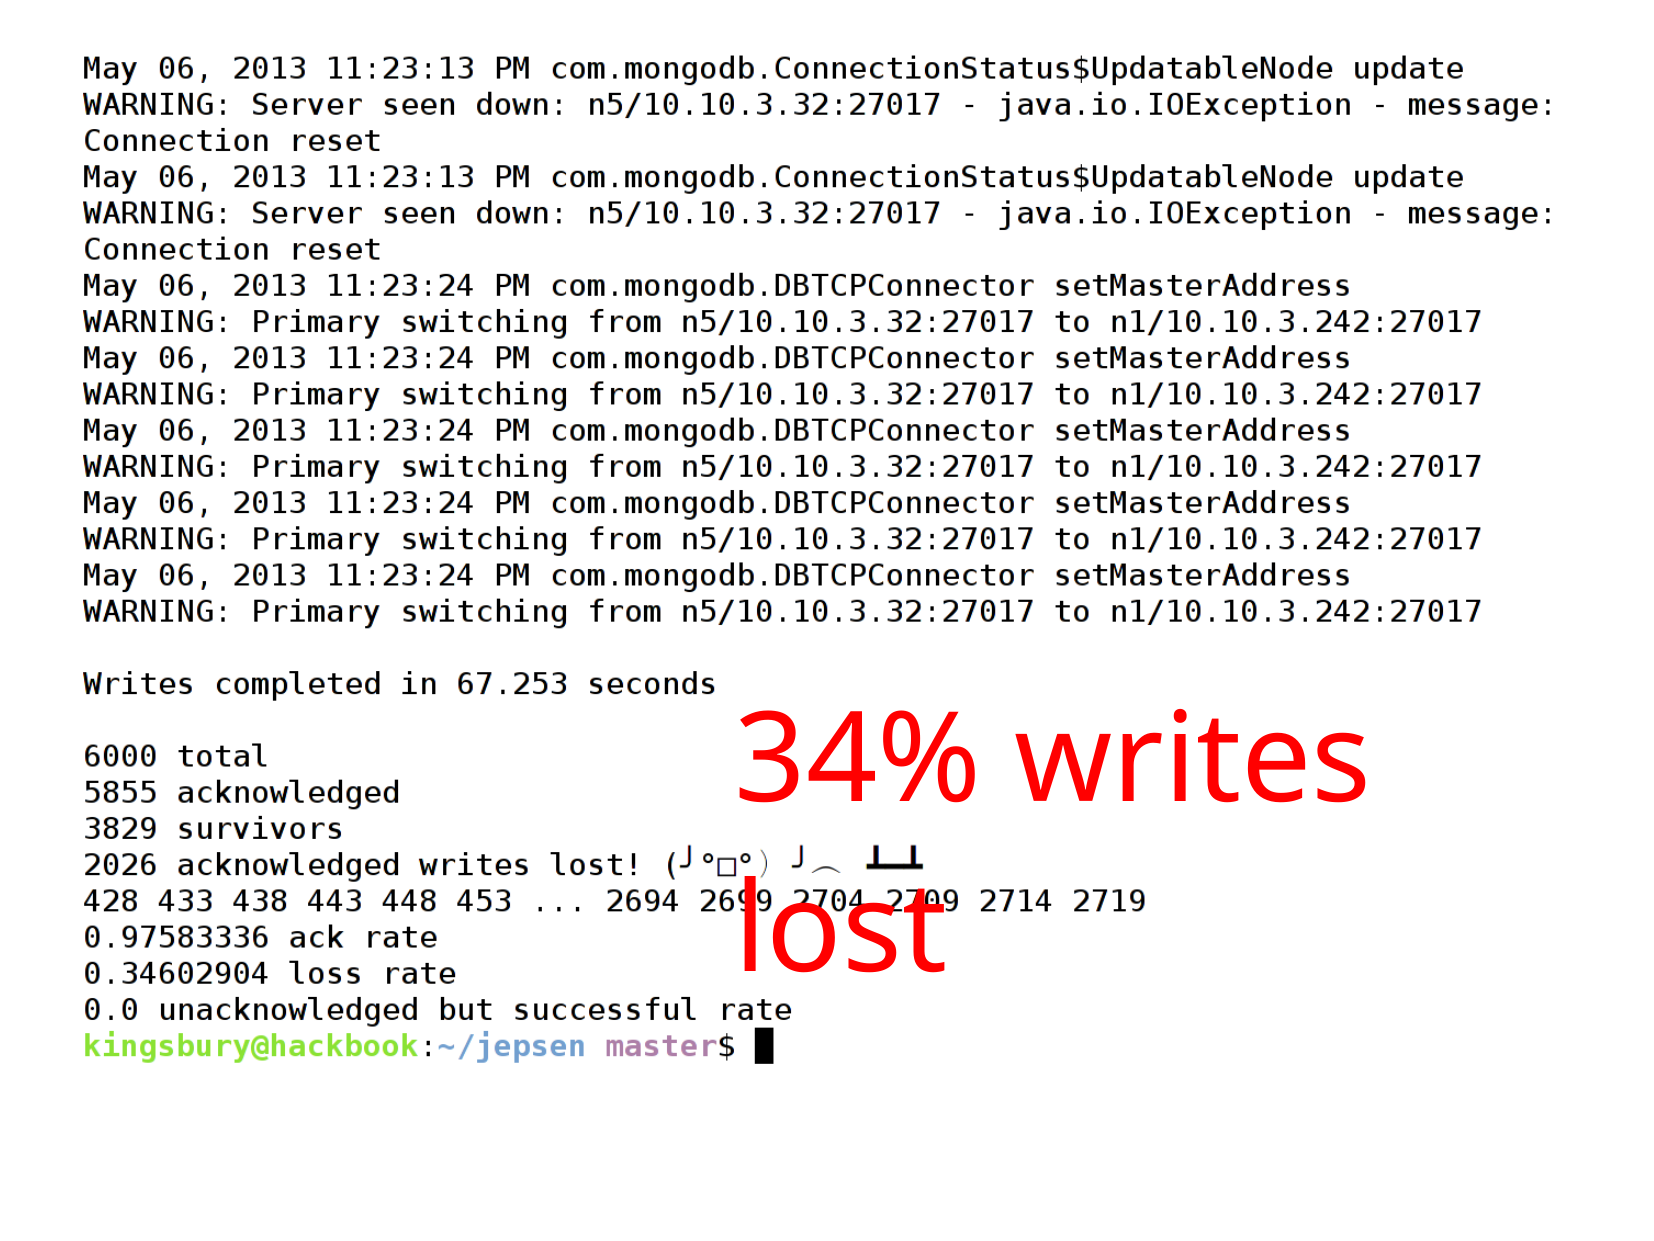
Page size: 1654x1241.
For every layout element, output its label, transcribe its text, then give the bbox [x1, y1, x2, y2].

picture [82, 49, 1577, 1066]
text_box 34% writes lost [720, 660, 1606, 816]
